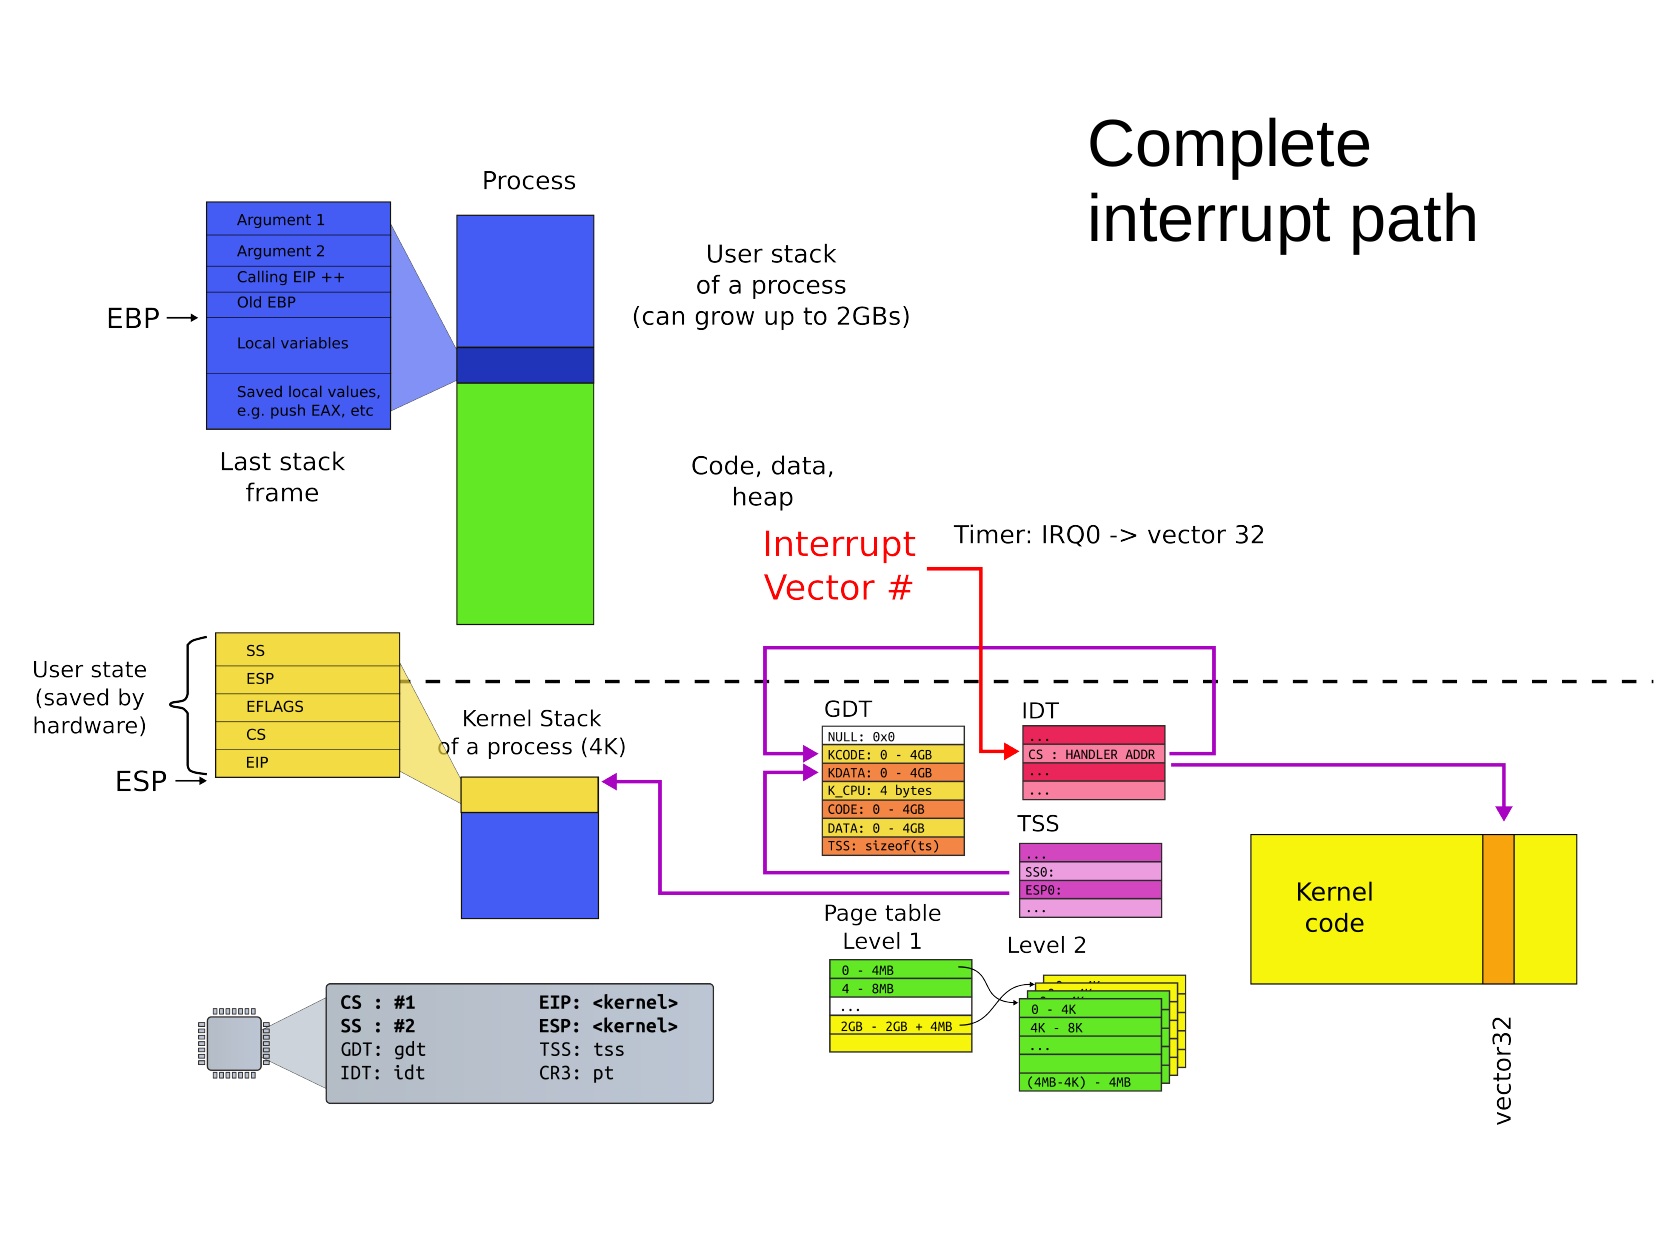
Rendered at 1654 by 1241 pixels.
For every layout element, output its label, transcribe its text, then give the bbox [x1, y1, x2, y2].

picture [34, 171, 1654, 1126]
list Complete interrupt path [1087, 105, 1576, 171]
